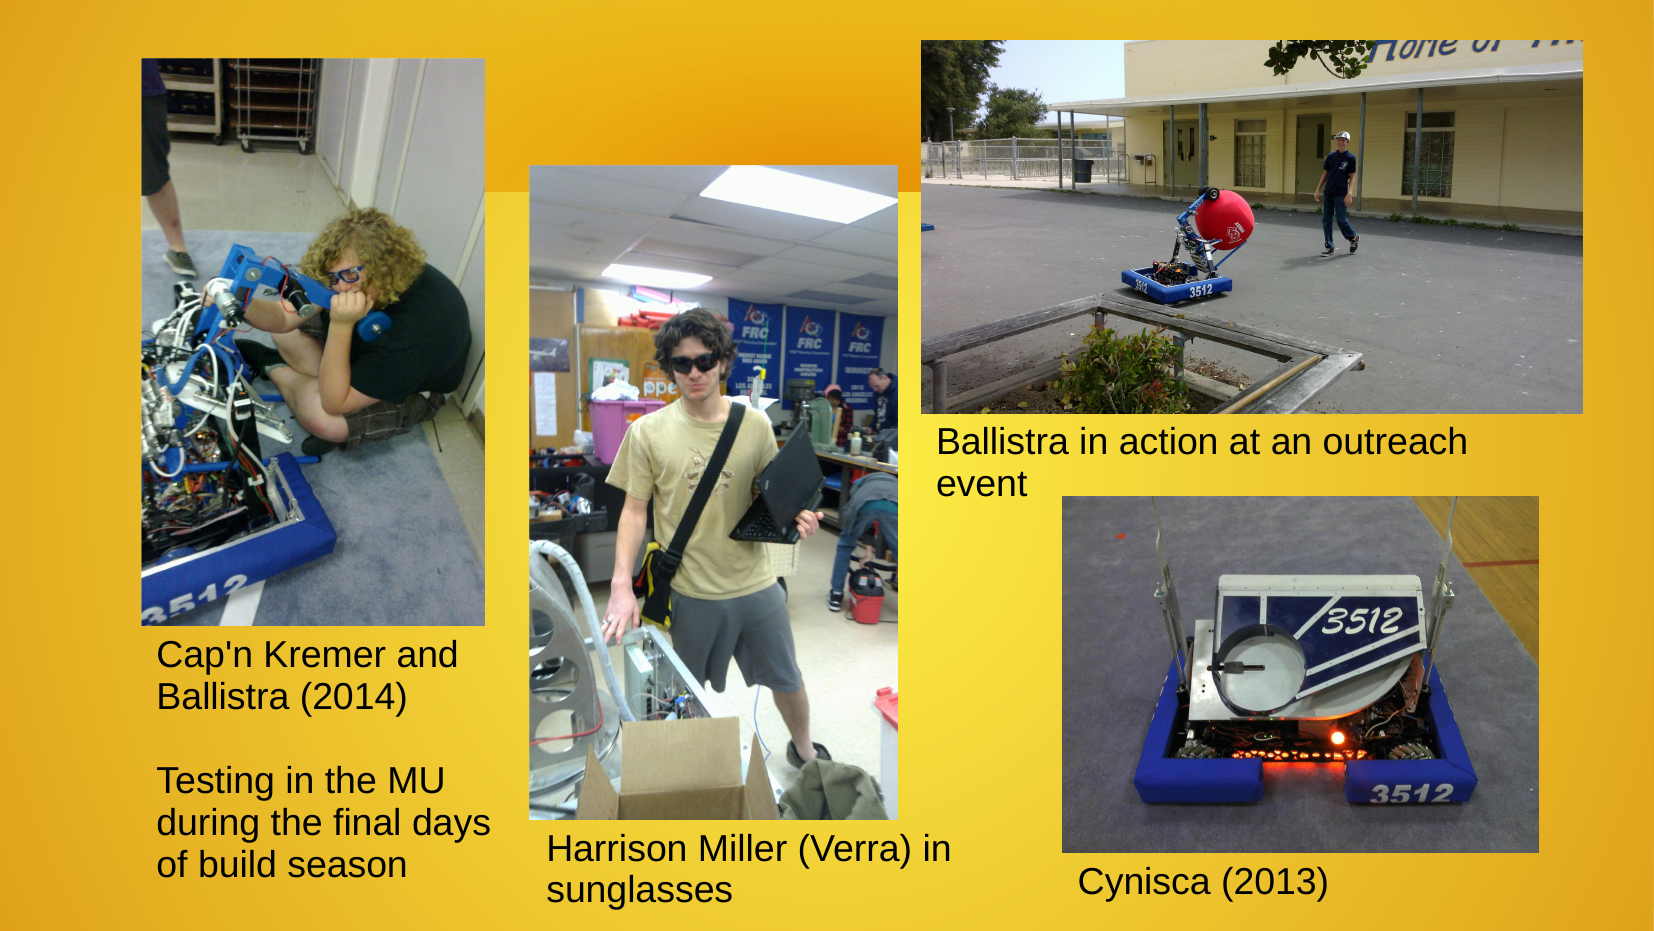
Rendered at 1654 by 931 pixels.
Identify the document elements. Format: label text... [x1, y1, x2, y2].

picture [529, 165, 898, 820]
text_box Cap'n Kremer and Ballistra (2014) Testing in the MU during the final days of build season [141, 625, 530, 931]
text_box Ballistra in action at an outreach event [921, 413, 1548, 513]
text_box Harrison Miller (Verra) in sunglasses [531, 819, 1004, 931]
picture [921, 40, 1583, 414]
text_box Cynisca (2013) [1062, 852, 1654, 931]
picture [141, 59, 485, 625]
picture [1062, 496, 1539, 852]
